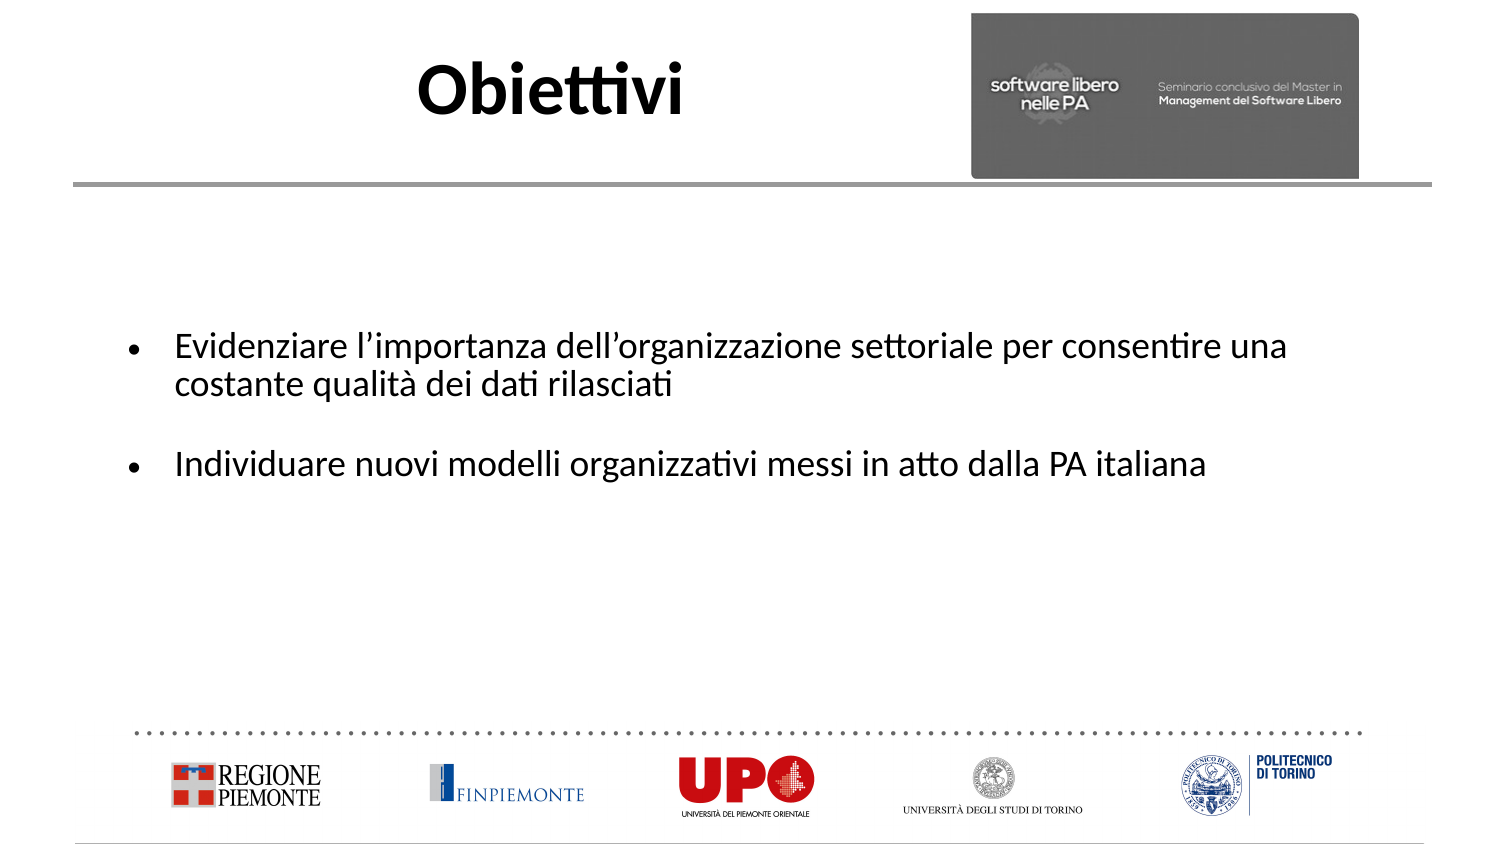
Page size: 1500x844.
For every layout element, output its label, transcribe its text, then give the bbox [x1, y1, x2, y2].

picture [970, 12, 1359, 179]
title Obiettivi [126, 12, 970, 179]
text_box Evidenziare l’importanza dell’organizzazione settoriale per consentire una costante qualità dei dati rilasciati Individuare nuovi modelli organizzativi messi in atto dalla PA italiana [112, 285, 1363, 713]
picture [75, 721, 1426, 843]
